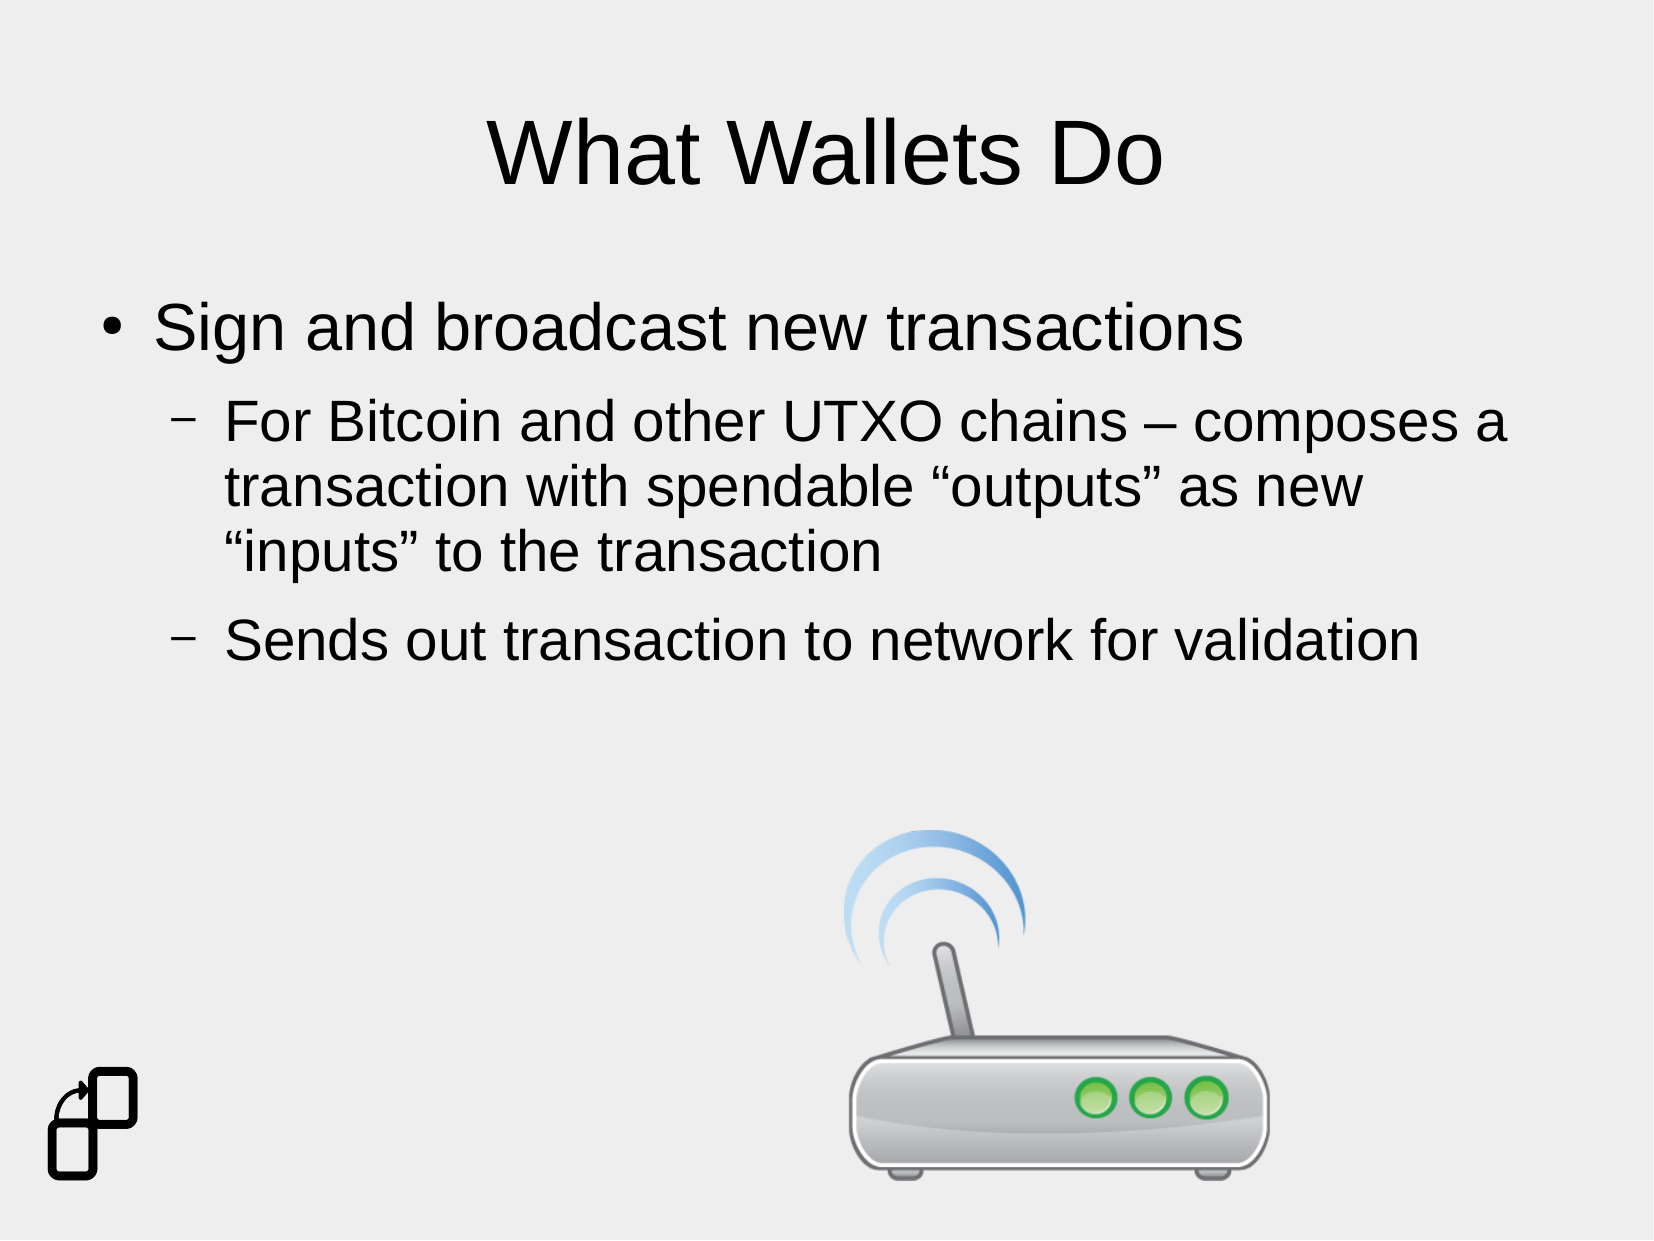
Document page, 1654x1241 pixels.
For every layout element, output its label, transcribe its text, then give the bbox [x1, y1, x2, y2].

picture [844, 830, 1270, 1181]
title What Wallets Do [82, 49, 1571, 257]
list Sign and broadcast new transactions For Bitcoin and other UTXO chains – composes a transaction with spendable “outputs” as new “inputs” to the transaction Sends out transaction to network for validation [82, 290, 1571, 1010]
picture [30, 1062, 153, 1186]
